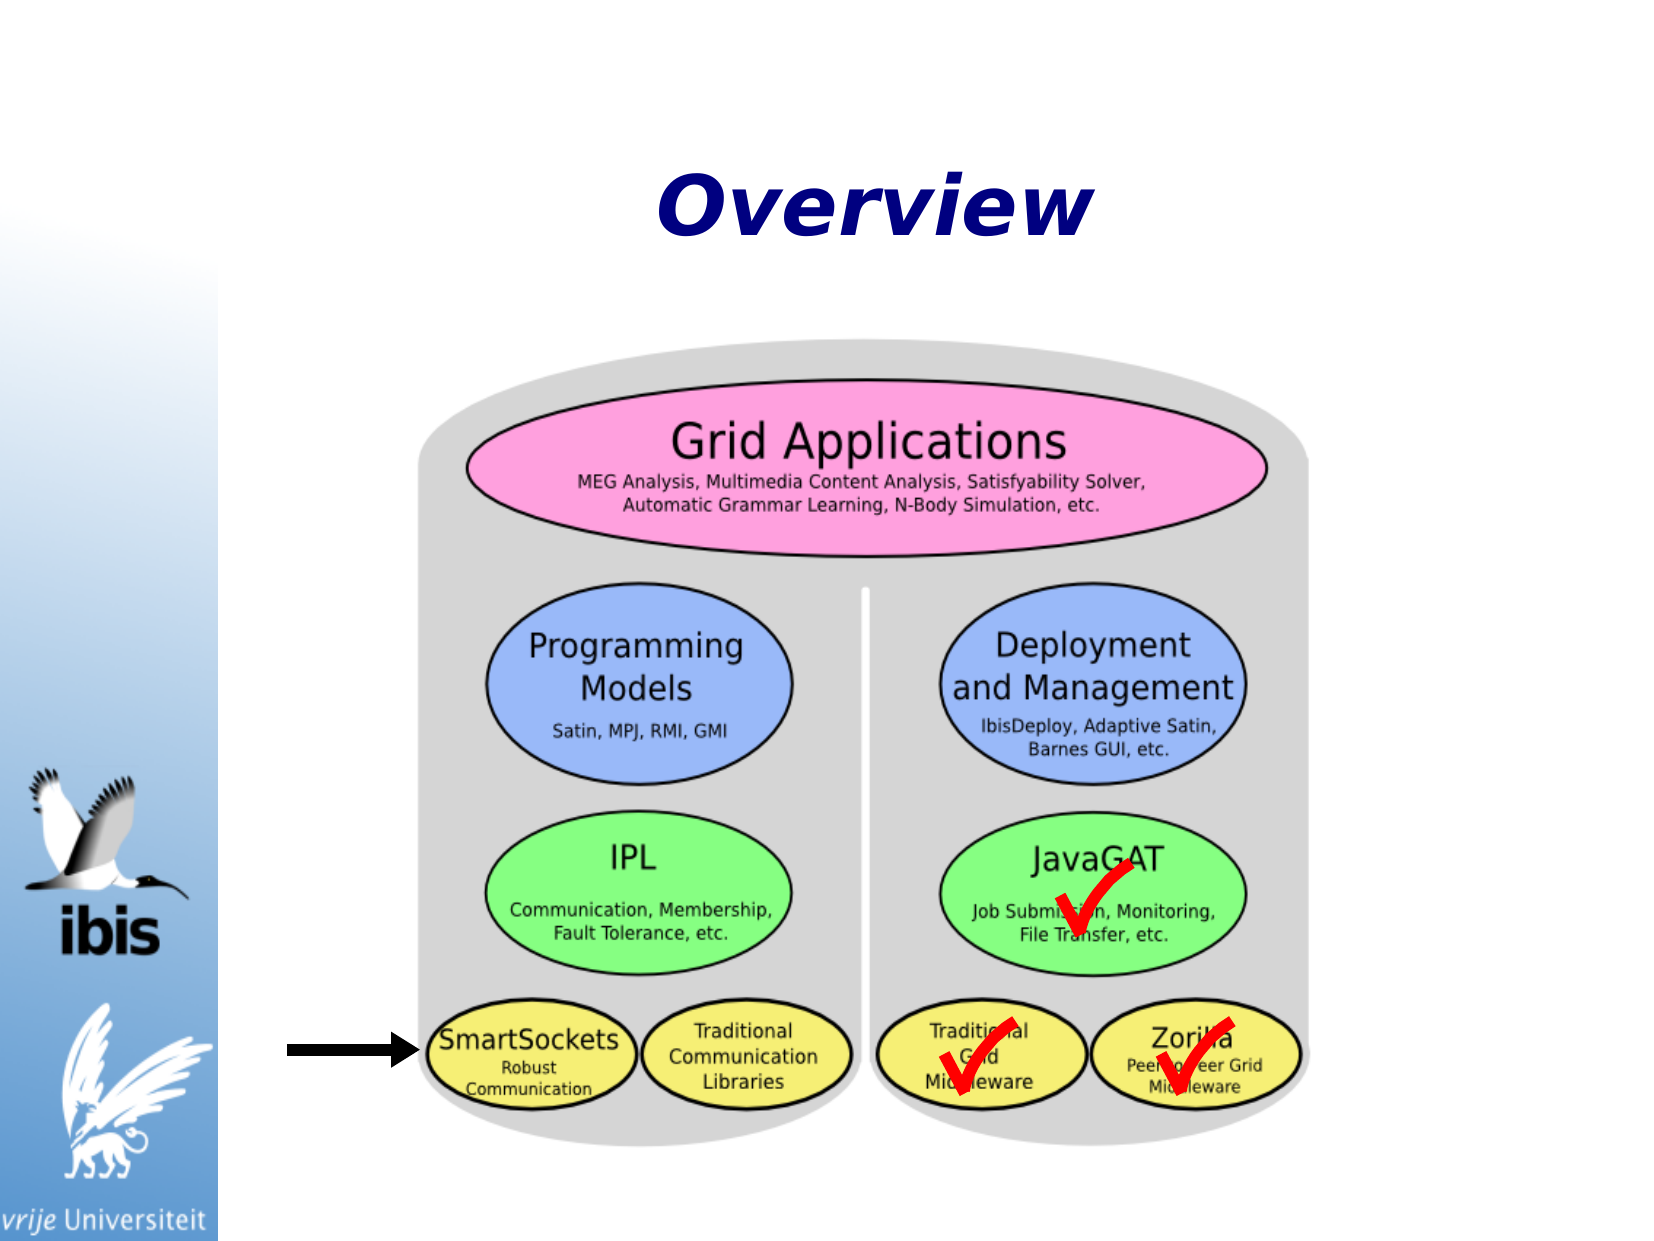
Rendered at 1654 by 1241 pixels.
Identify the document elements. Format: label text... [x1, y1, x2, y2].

picture [0, 0, 218, 1241]
picture [399, 318, 1328, 1165]
title Overview [219, 102, 1534, 311]
